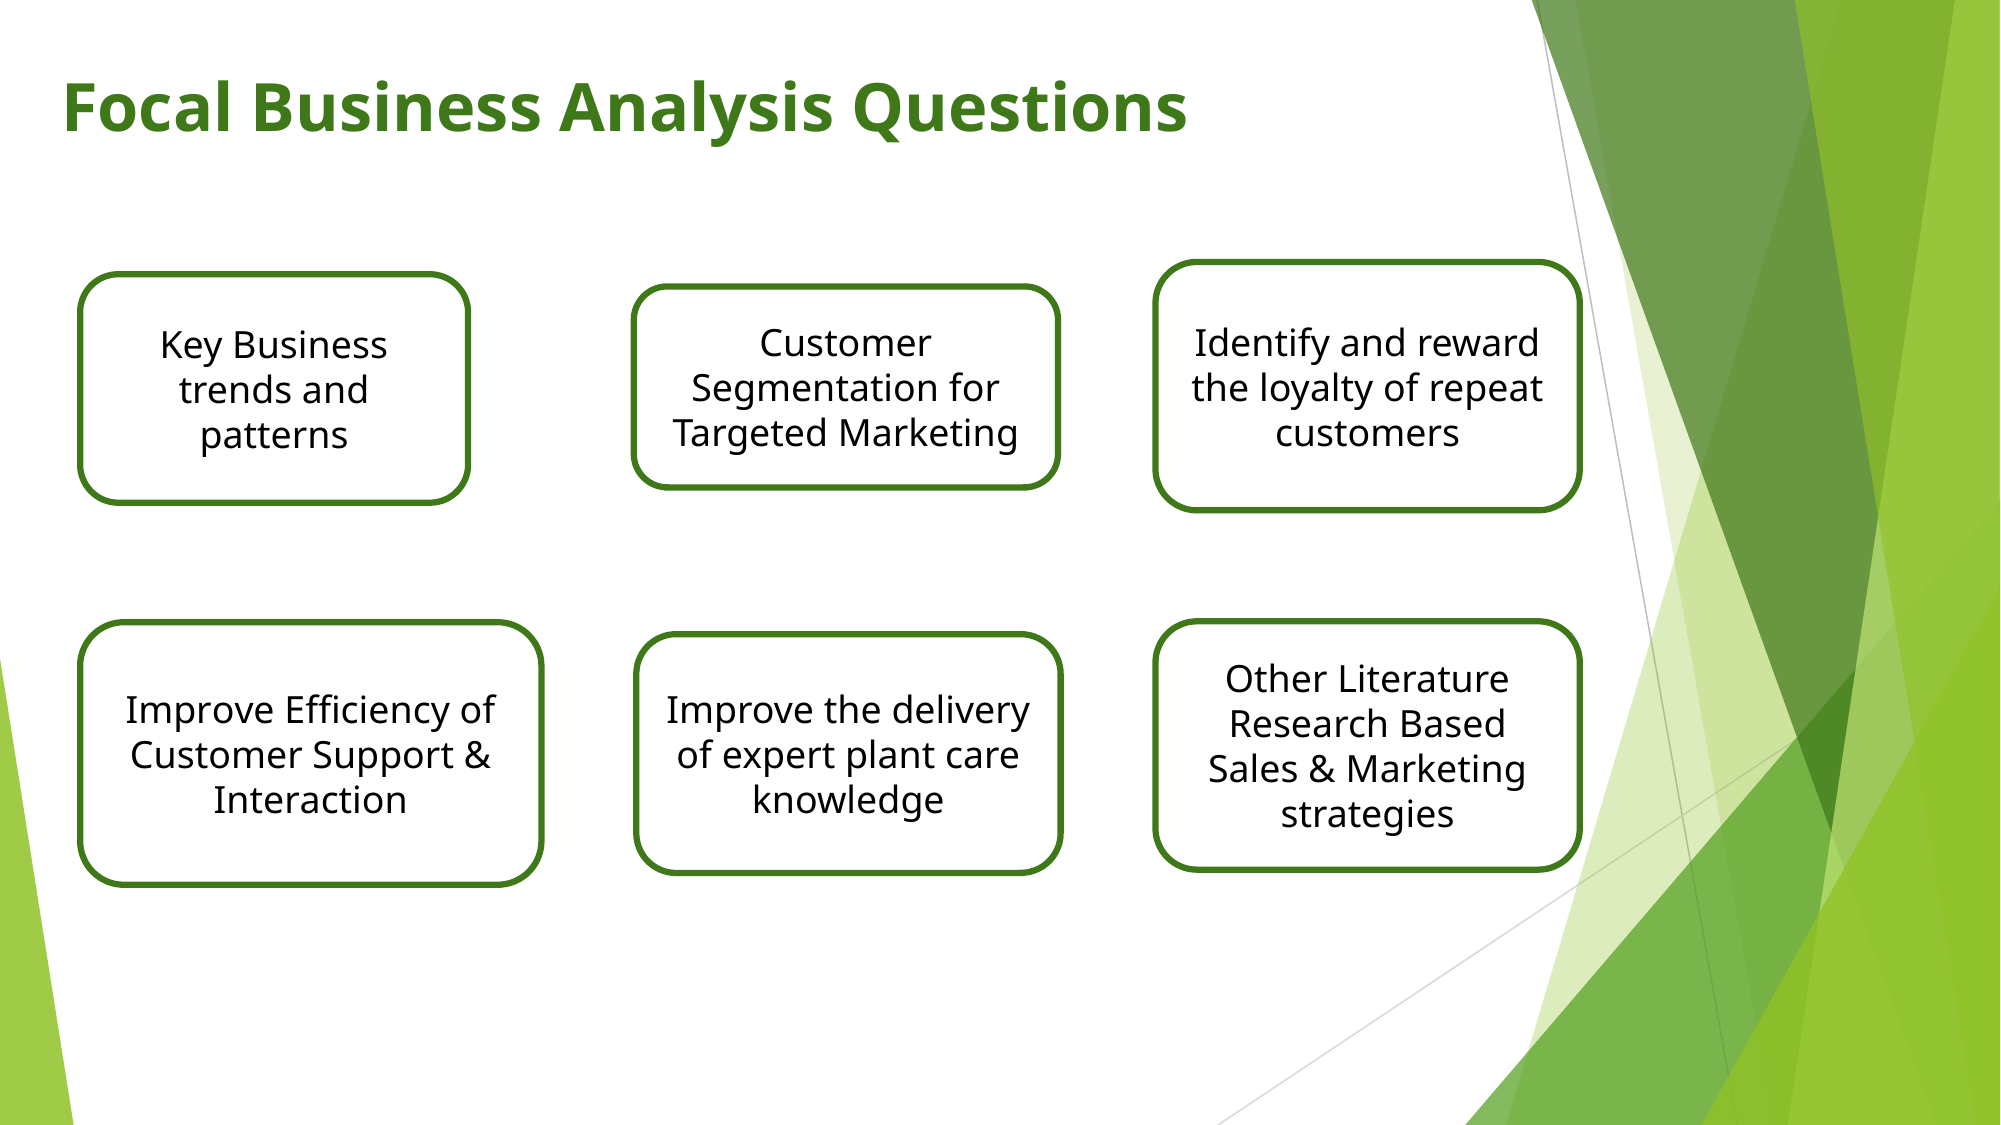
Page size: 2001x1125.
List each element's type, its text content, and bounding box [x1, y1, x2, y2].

text_box Key Business trends and patterns [80, 274, 469, 503]
text_box Other Literature Research Based Sales & Marketing strategies [1155, 621, 1580, 870]
text_box Improve the delivery of expert plant care knowledge [636, 634, 1061, 873]
title Focal Business Analysis Questions [46, 57, 1511, 166]
text_box Improve Efficiency of Customer Support & Interaction [80, 622, 542, 885]
text_box Identify and reward the loyalty of repeat customers [1155, 261, 1580, 511]
text_box Customer Segmentation for Targeted Marketing [633, 286, 1059, 488]
